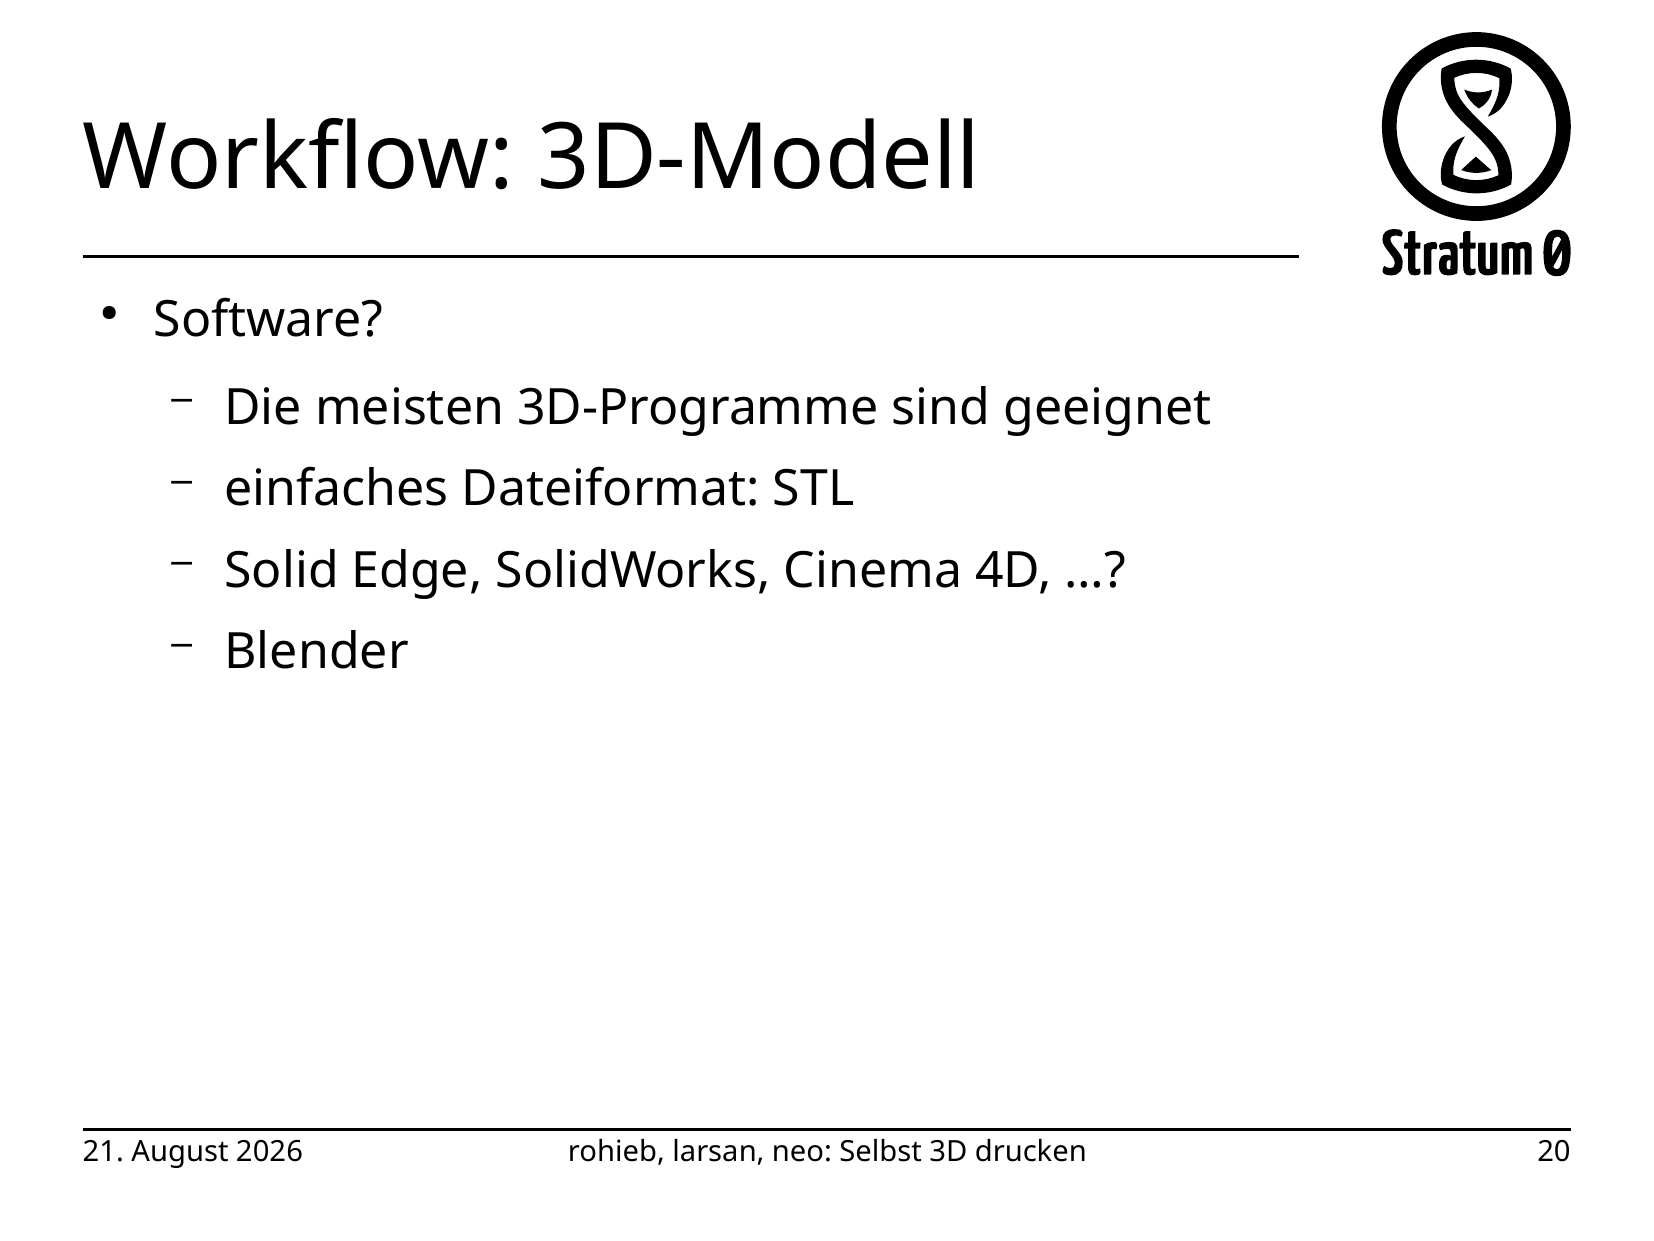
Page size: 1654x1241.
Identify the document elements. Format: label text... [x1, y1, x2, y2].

list Software? Die meisten 3D-Programme sind geeignet einfaches Dateiformat: STL Solid Edge, SolidWorks, Cinema 4D, …? Blender [82, 290, 1538, 1010]
title Workflow: 3D-Modell [82, 49, 1300, 257]
